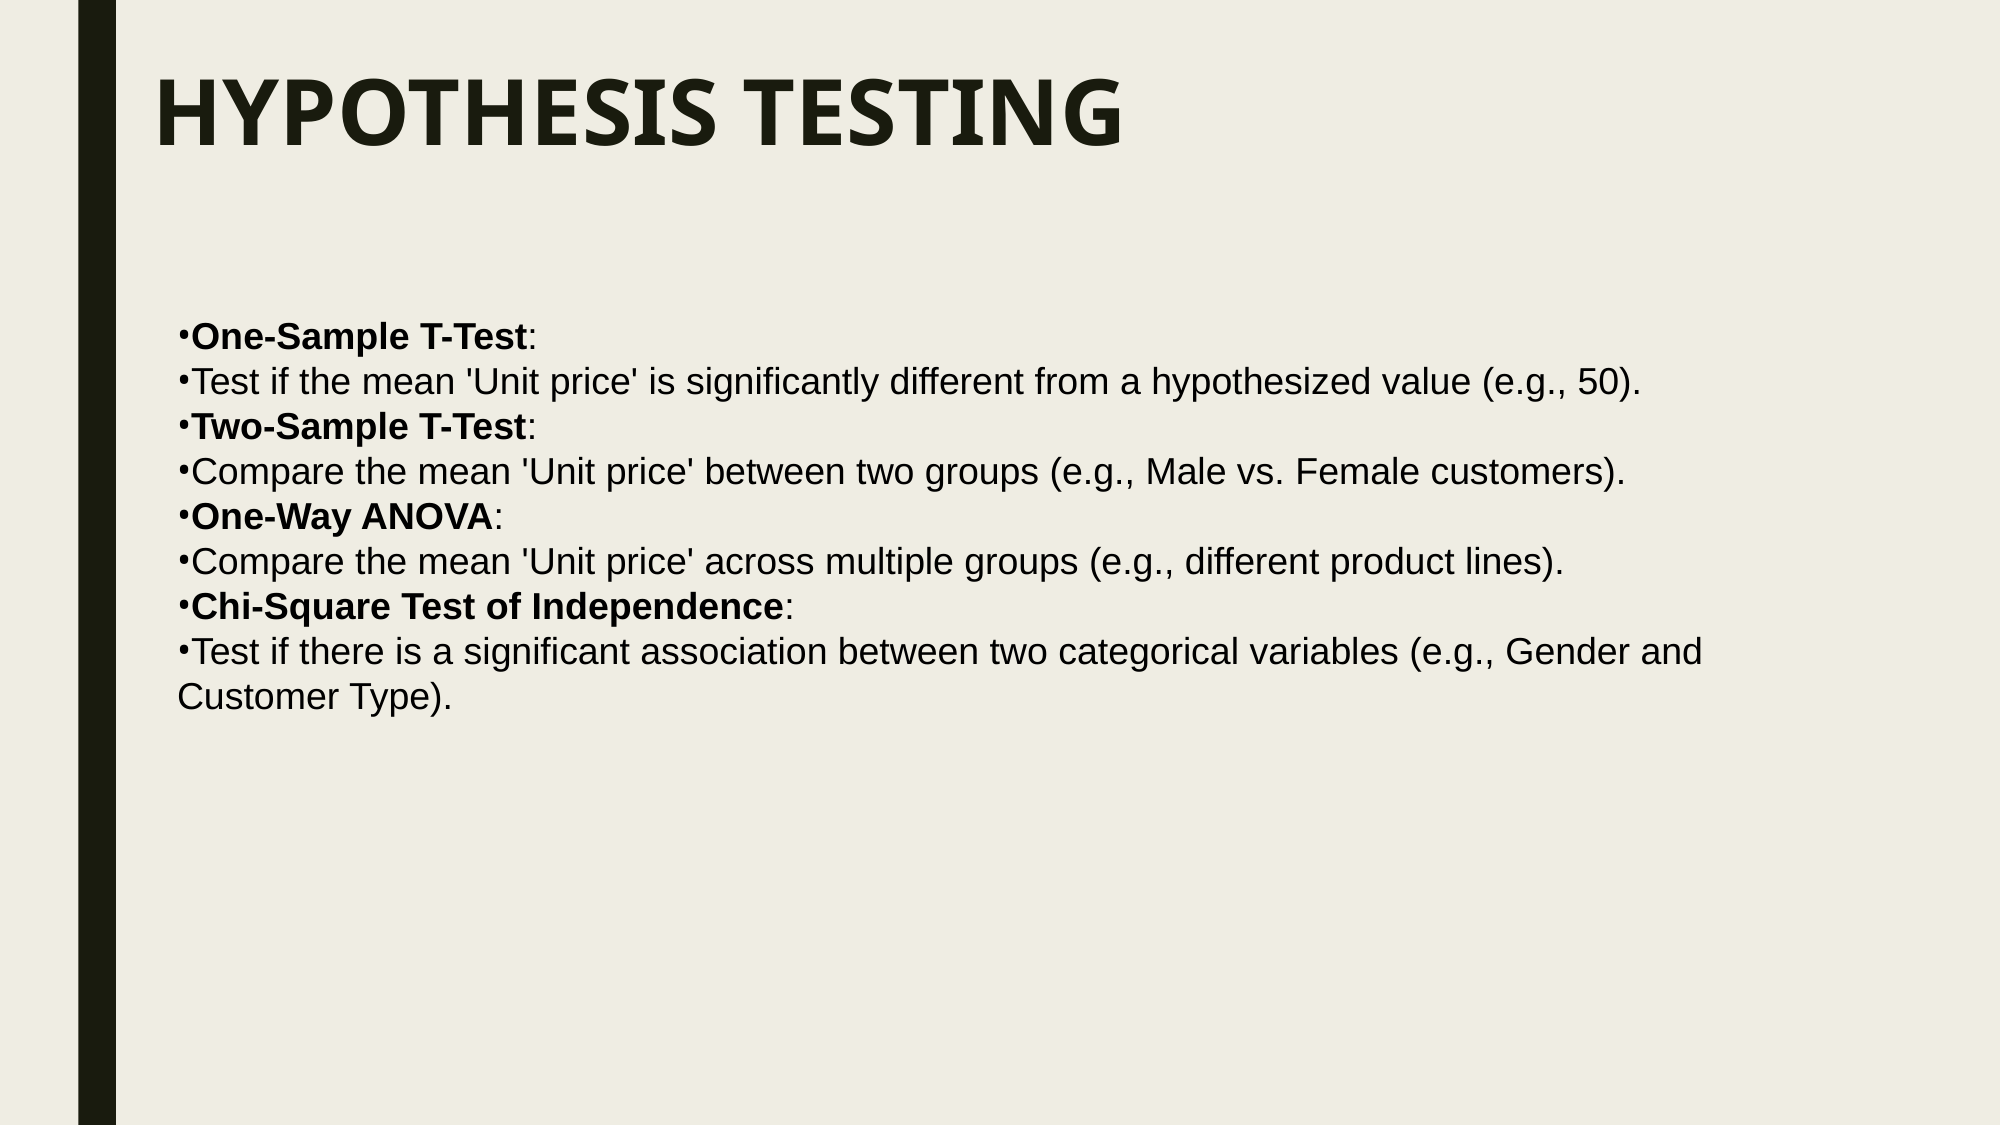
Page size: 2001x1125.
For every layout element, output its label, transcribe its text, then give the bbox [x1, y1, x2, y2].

title HYPOTHESIS TESTING [137, 59, 1863, 278]
list One-Sample T-Test: Test if the mean 'Unit price' is significantly different from a hypothesized value (e.g., 50). Two-Sample T-Test: Compare the mean 'Unit price' between two groups (e.g., Male vs. Female customers). One-Way ANOVA: Compare the mean 'Unit price' across multiple groups (e.g., different product lines). Chi-Square Test of Independence: Test if there is a significant association between two categorical variables (e.g., Gender and Customer Type). [162, 301, 1863, 772]
